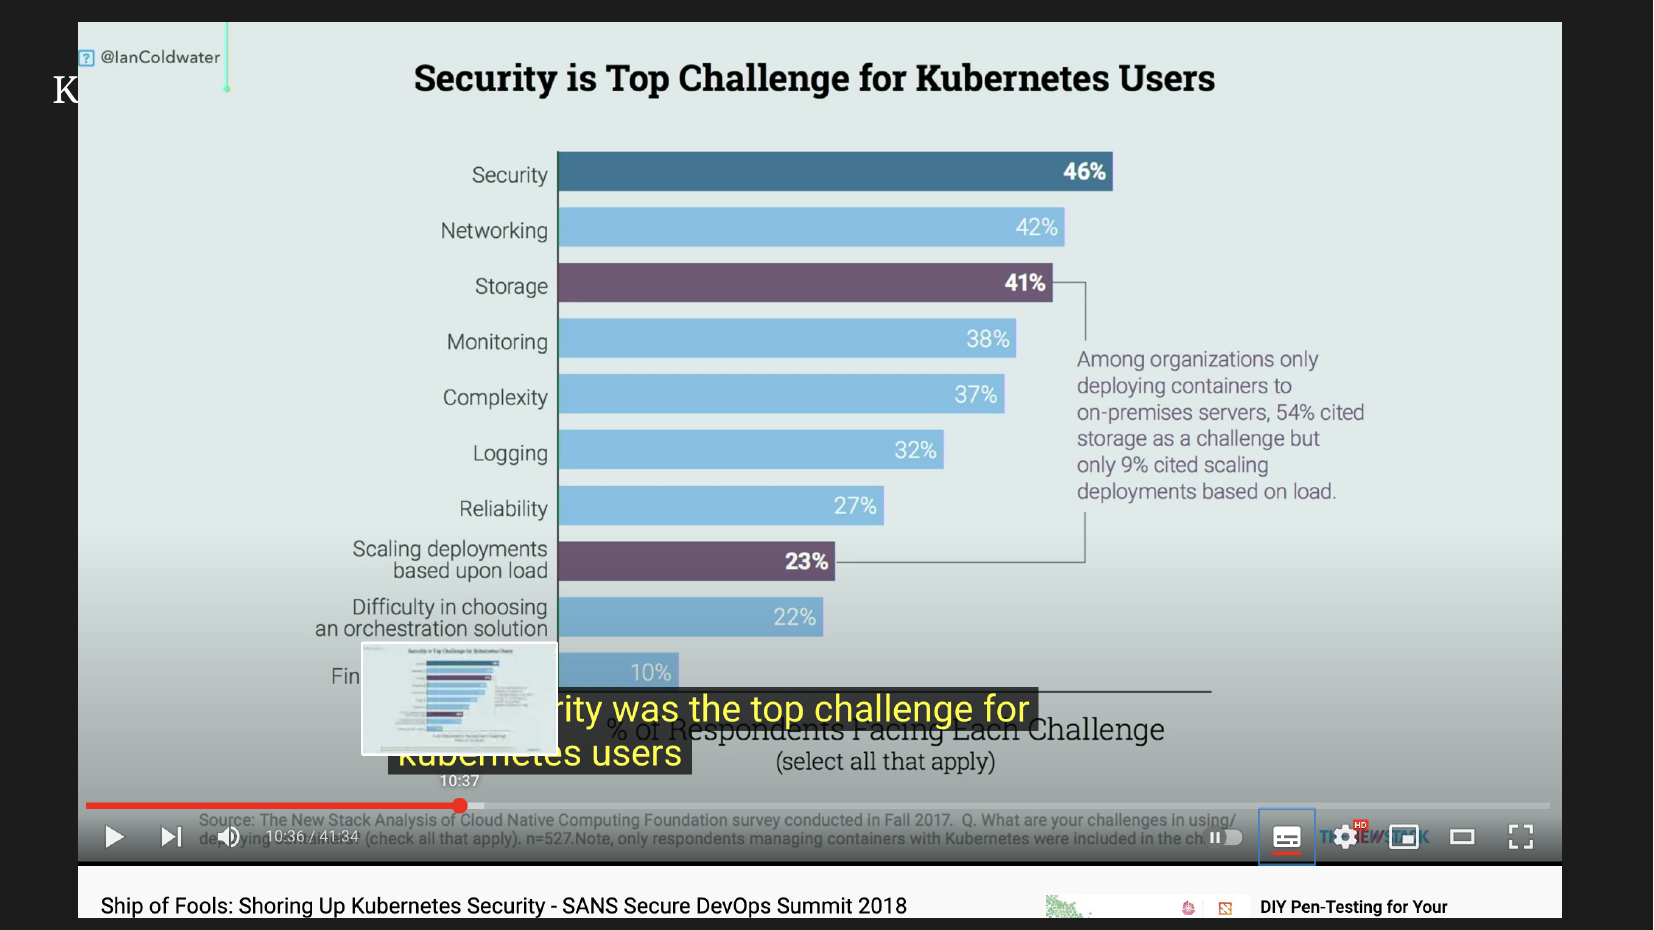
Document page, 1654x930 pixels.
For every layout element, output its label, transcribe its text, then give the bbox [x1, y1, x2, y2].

picture [78, 22, 1562, 918]
text_box K8s sec [37, 56, 78, 113]
